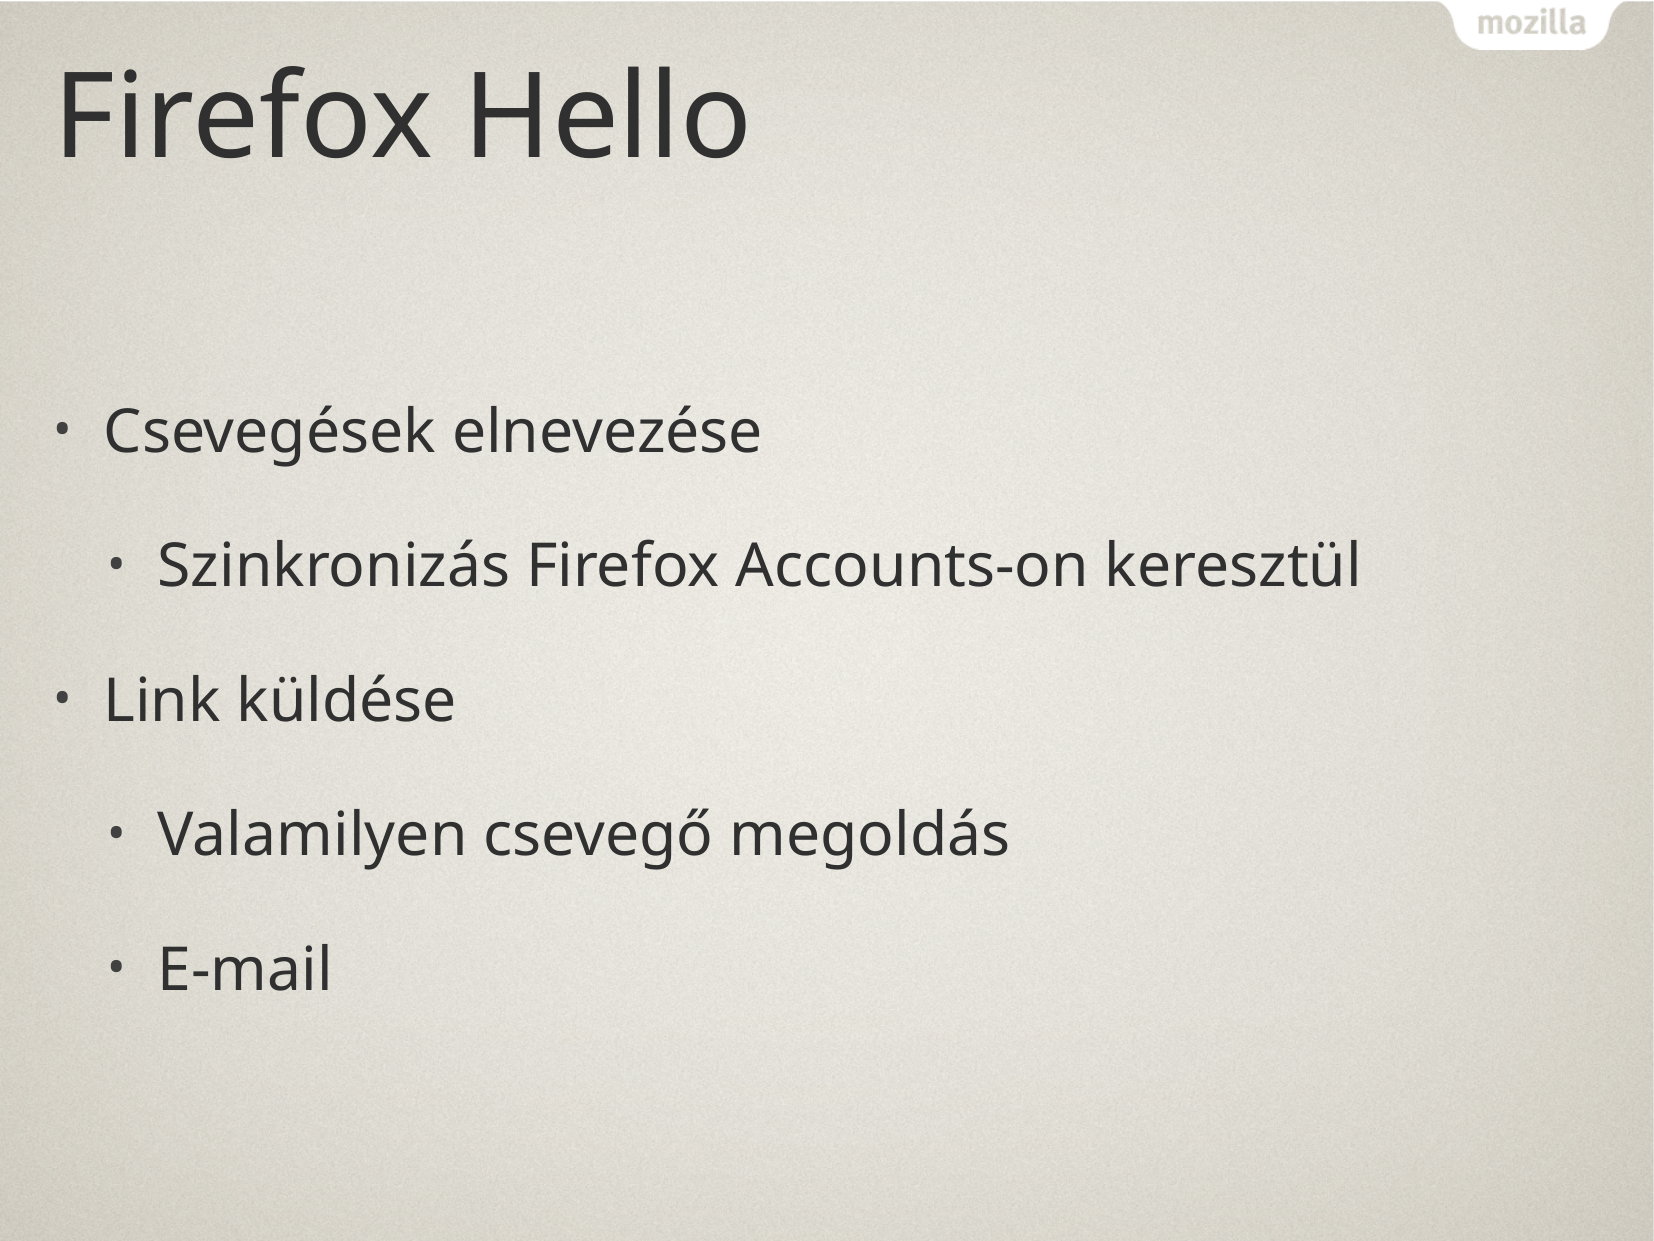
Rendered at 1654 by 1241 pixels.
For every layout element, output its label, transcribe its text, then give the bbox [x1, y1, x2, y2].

list Csevegések elnevezése Szinkronizás Firefox Accounts-on keresztül Link küldése Valamilyen csevegő megoldás E-mail [45, 200, 1619, 1193]
picture [0, 0, 1654, 1241]
title Firefox Hello [45, 0, 1609, 200]
